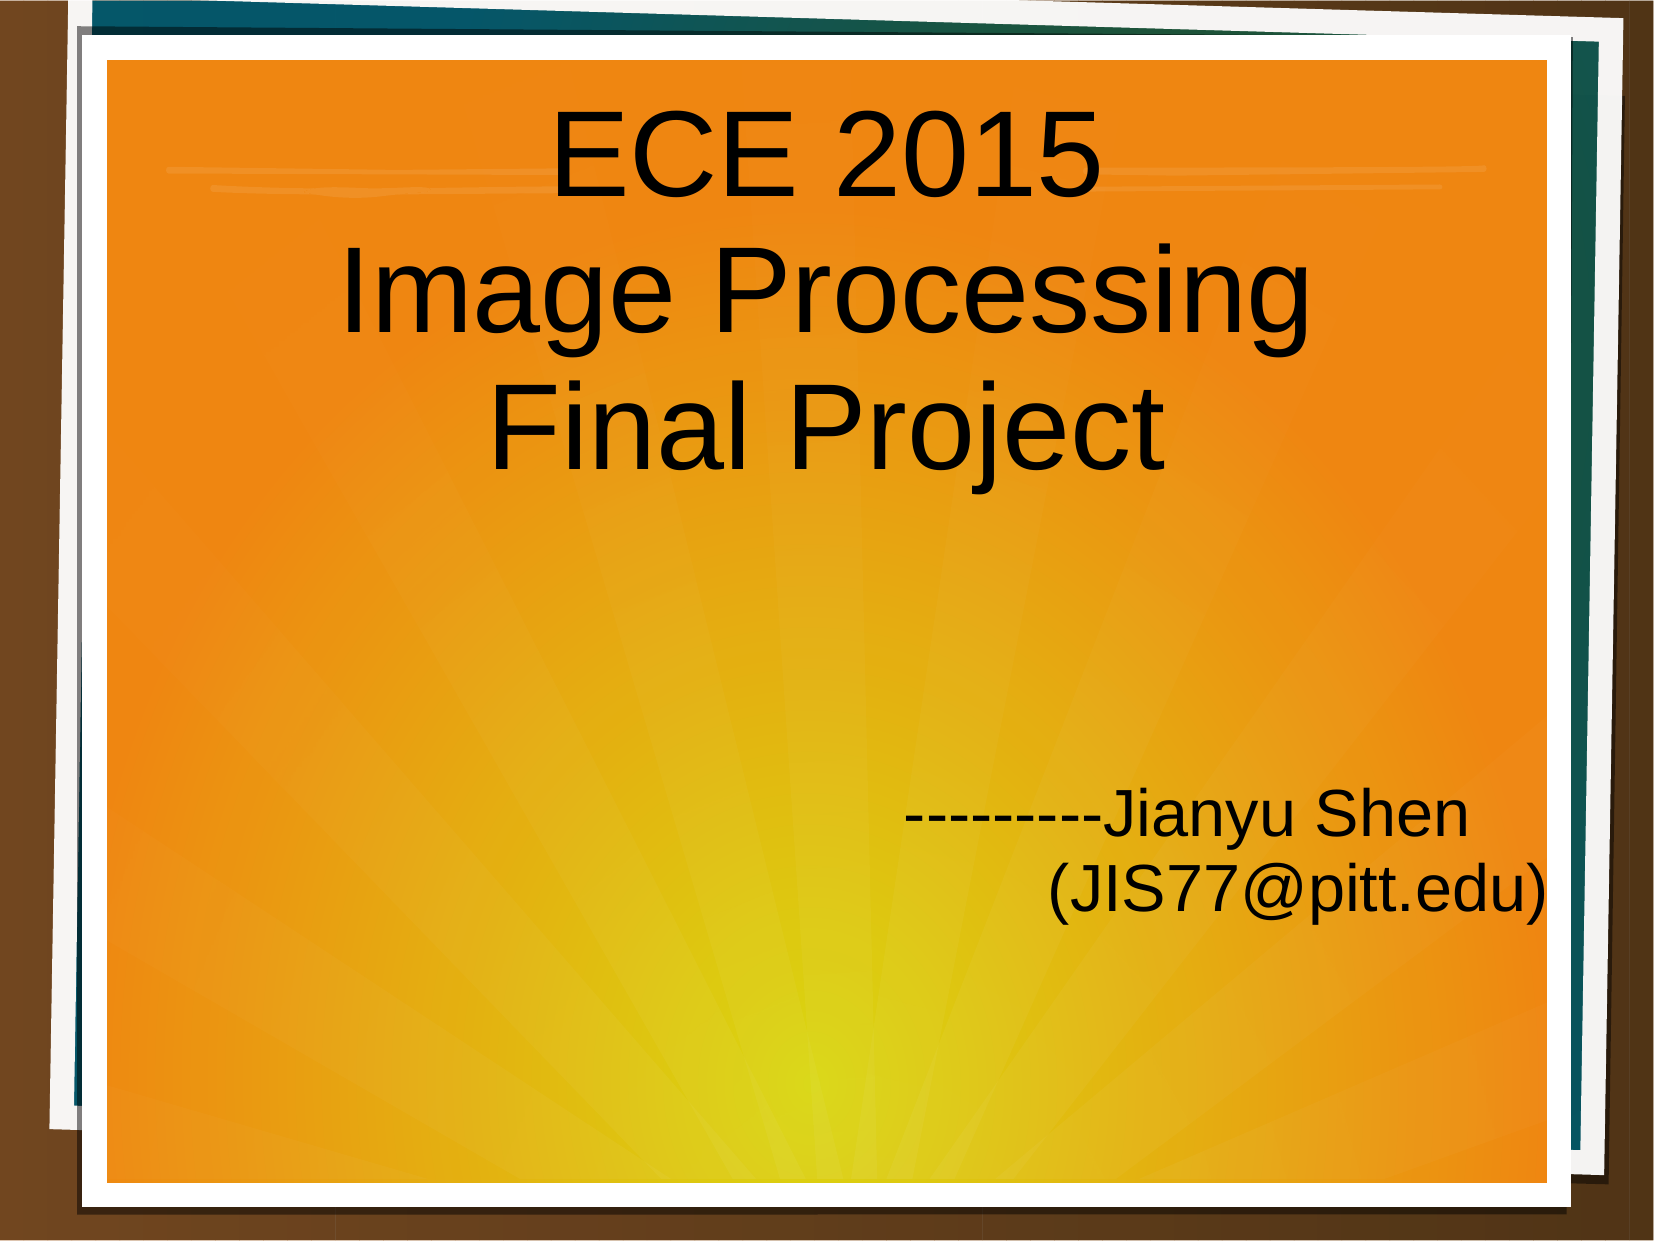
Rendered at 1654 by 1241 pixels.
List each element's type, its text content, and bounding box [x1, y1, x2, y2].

title ECE 2015 Image Processing Final Project [82, 49, 1571, 532]
subtitle ---------Jianyu Shen (JIS77@pitt.edu) [82, 543, 1571, 1010]
